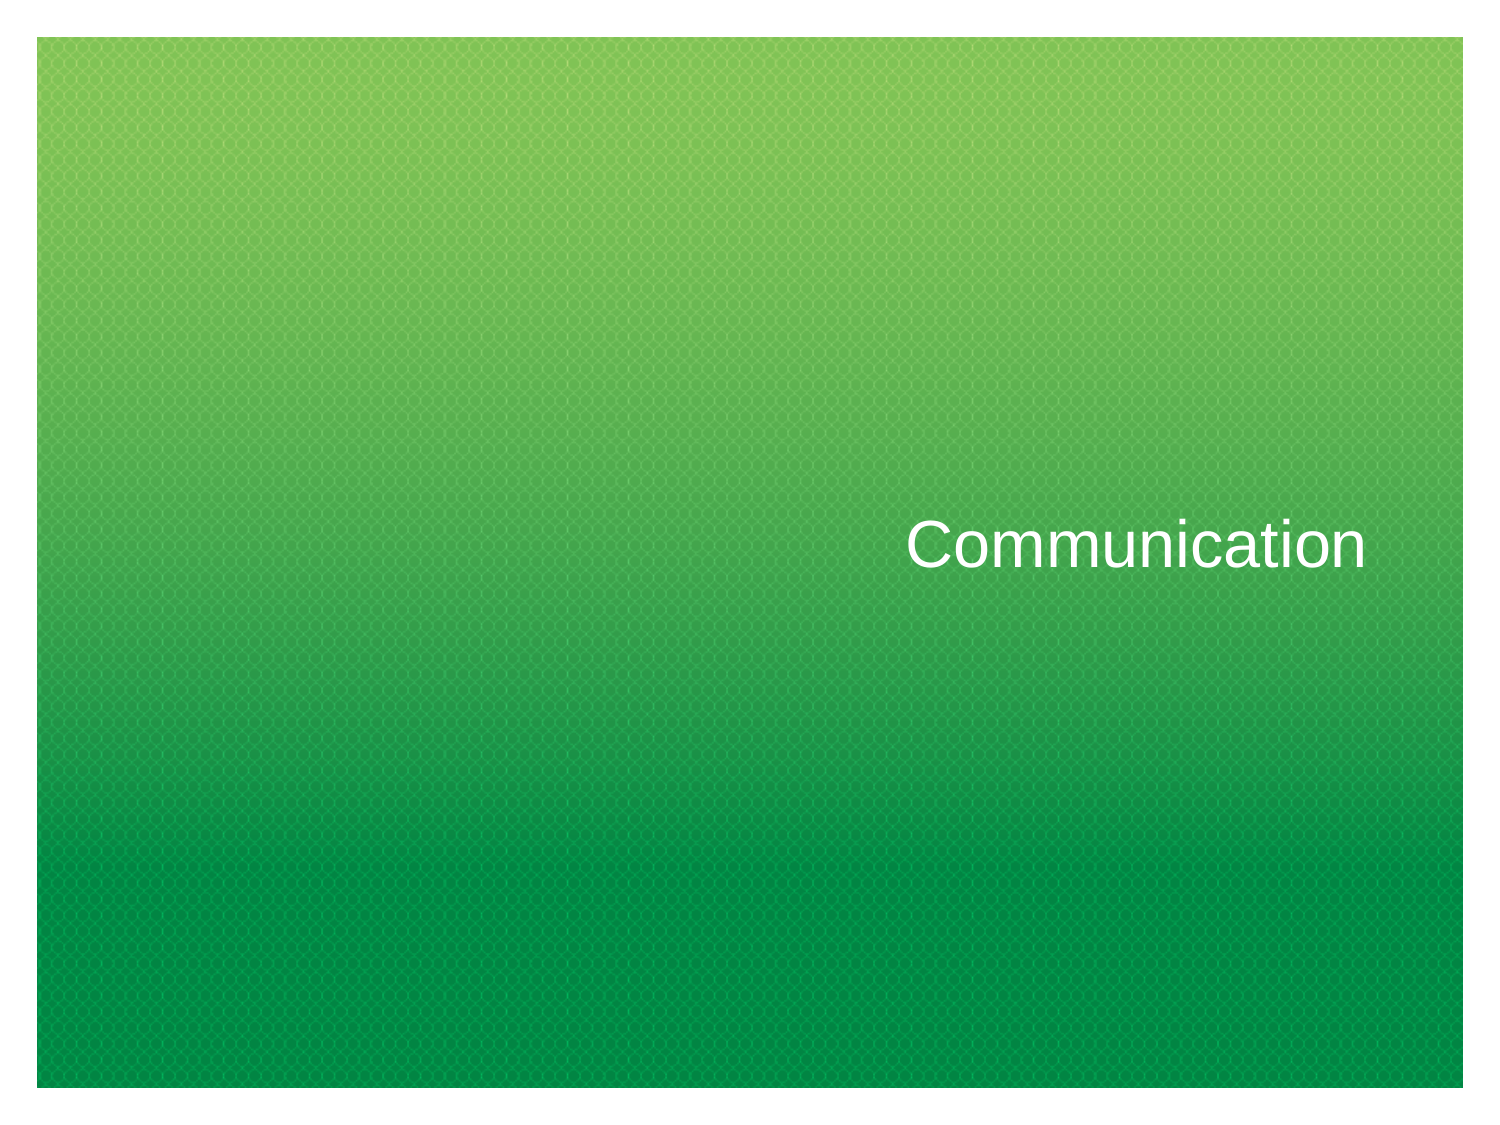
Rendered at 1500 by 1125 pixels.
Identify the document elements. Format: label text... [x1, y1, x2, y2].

title Communication [135, 450, 1369, 638]
picture [37, 37, 1463, 1088]
